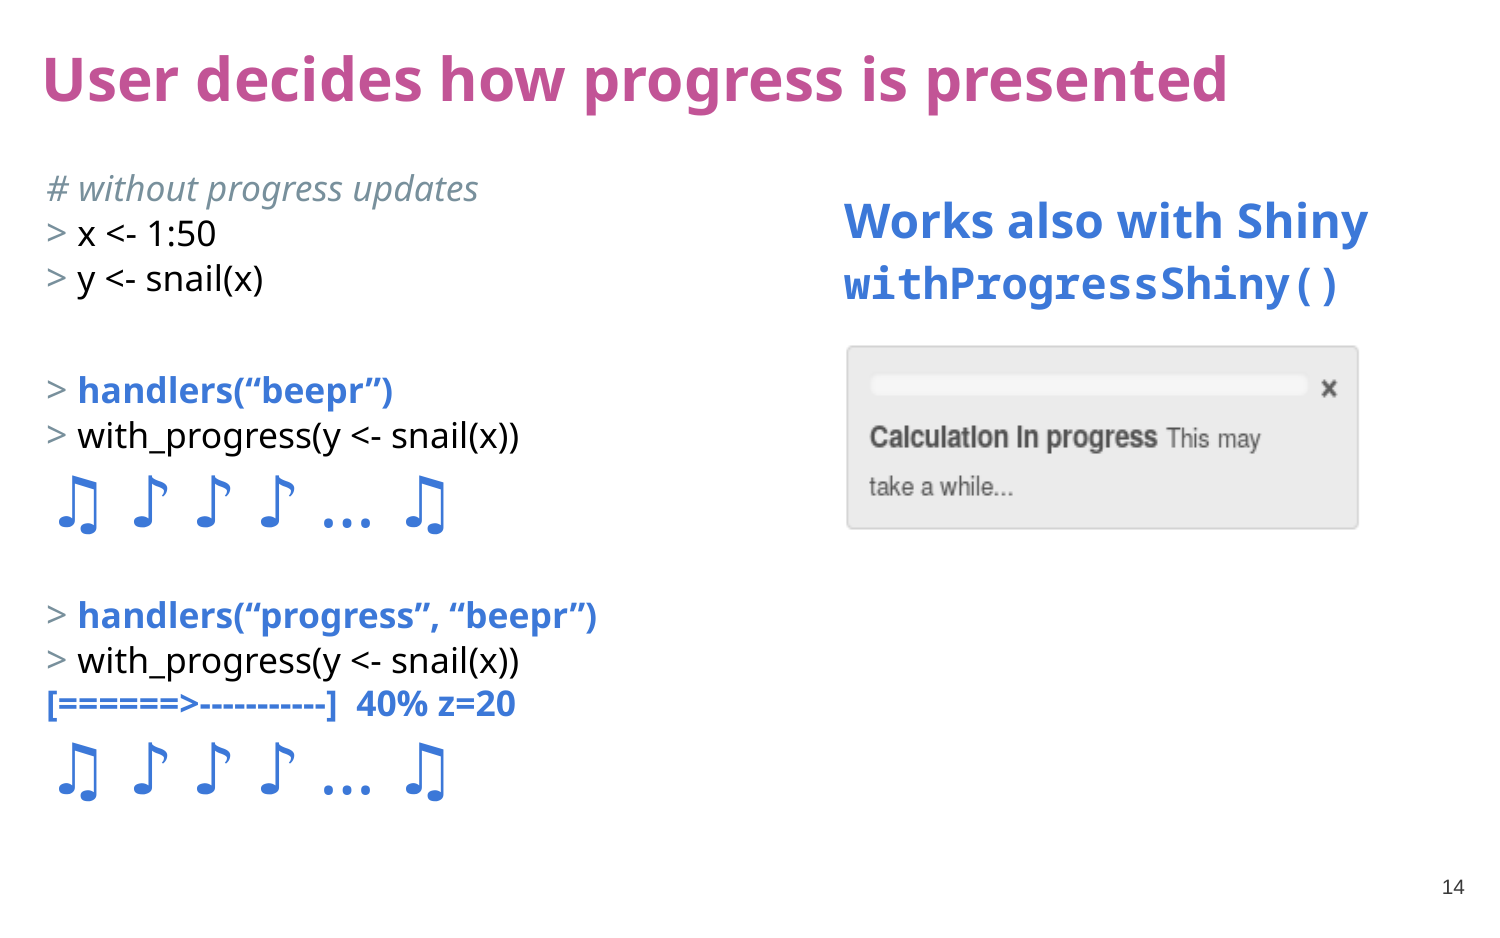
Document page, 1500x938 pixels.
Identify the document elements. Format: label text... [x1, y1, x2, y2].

slide_number <number> [1389, 849, 1480, 922]
list # without progress updates > x <- 1:50 > y <- snail(x) [31, 151, 753, 351]
list > handlers(“beepr”) > with_progress(y <- snail(x)) ♫ ♪ ♪ ♪ … ♫ [31, 351, 753, 551]
picture [838, 338, 1368, 538]
title User decides how progress is presented [26, 25, 1424, 130]
list [34, 588, 757, 829]
list Works also with Shiny withProgressShiny() [829, 166, 1410, 330]
list > handlers(“progress”, “beepr”) > with_progress(y <- snail(x)) [======>-----------] 40% z=20 ♫ ♪ ♪ ♪ … ♫ [31, 576, 753, 817]
